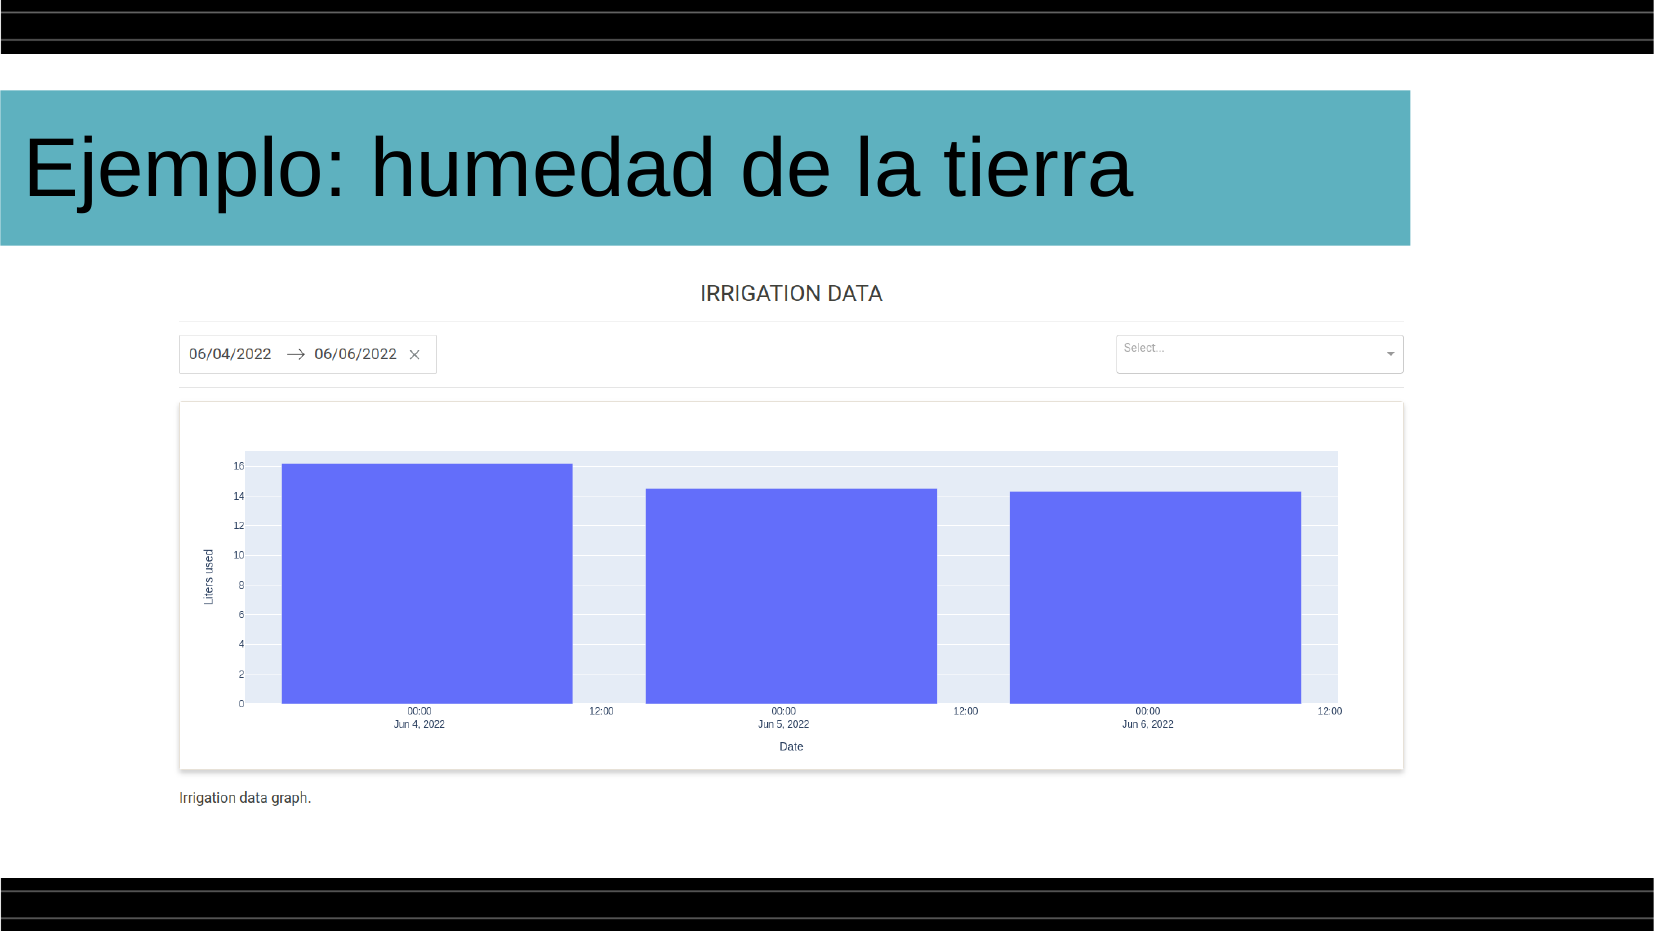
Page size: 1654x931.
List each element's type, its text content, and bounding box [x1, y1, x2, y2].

title Ejemplo: humedad de la tierra [0, 90, 1411, 246]
picture [0, 878, 1654, 931]
picture [150, 255, 1441, 841]
picture [0, 0, 1654, 54]
